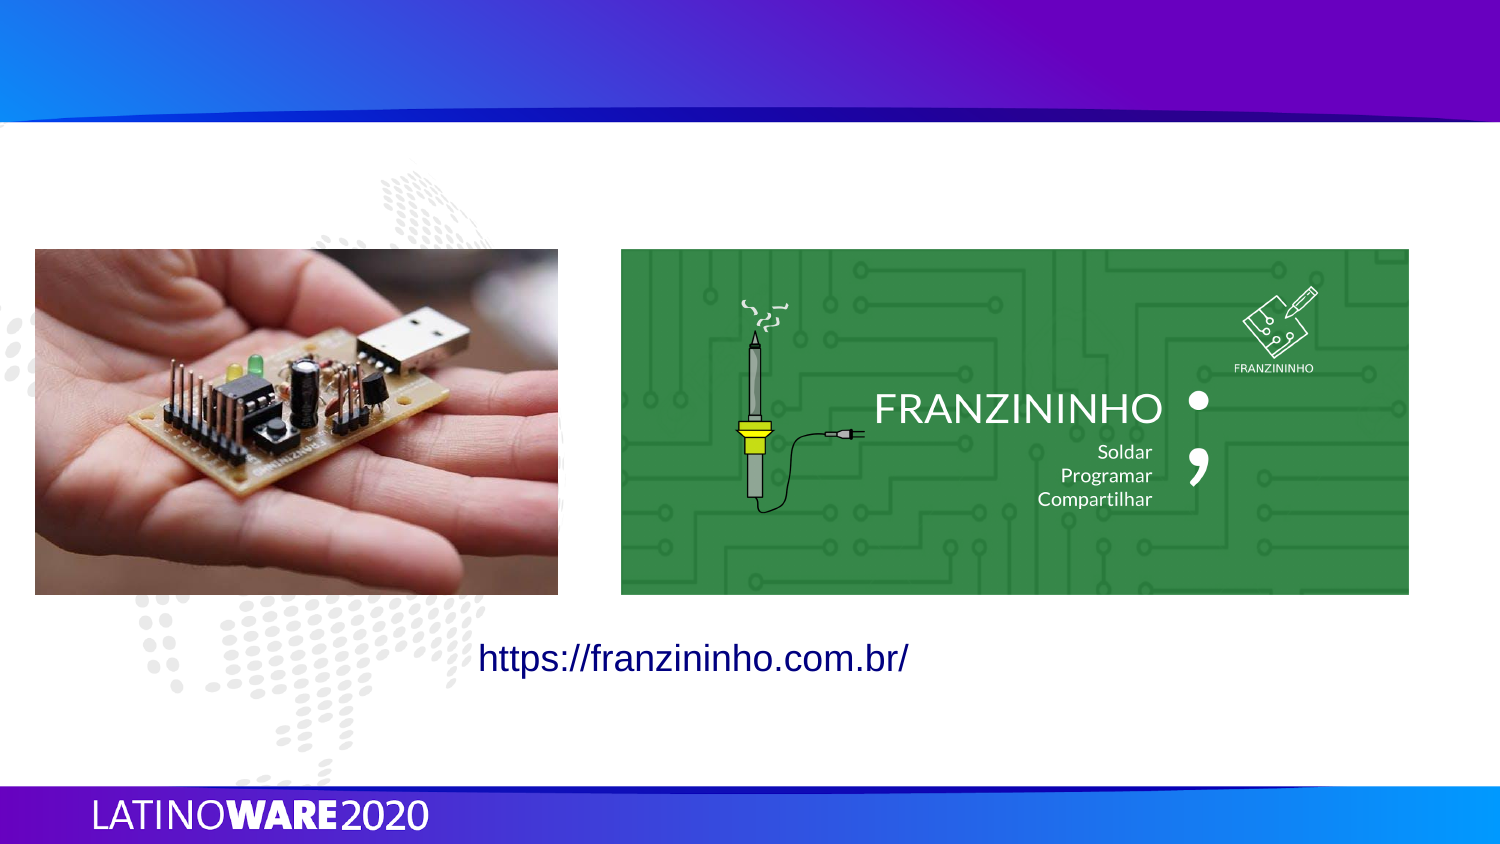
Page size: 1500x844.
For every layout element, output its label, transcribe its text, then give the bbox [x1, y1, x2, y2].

text_box https://franzininho.com.br/ [447, 618, 940, 723]
picture [0, 0, 1500, 844]
